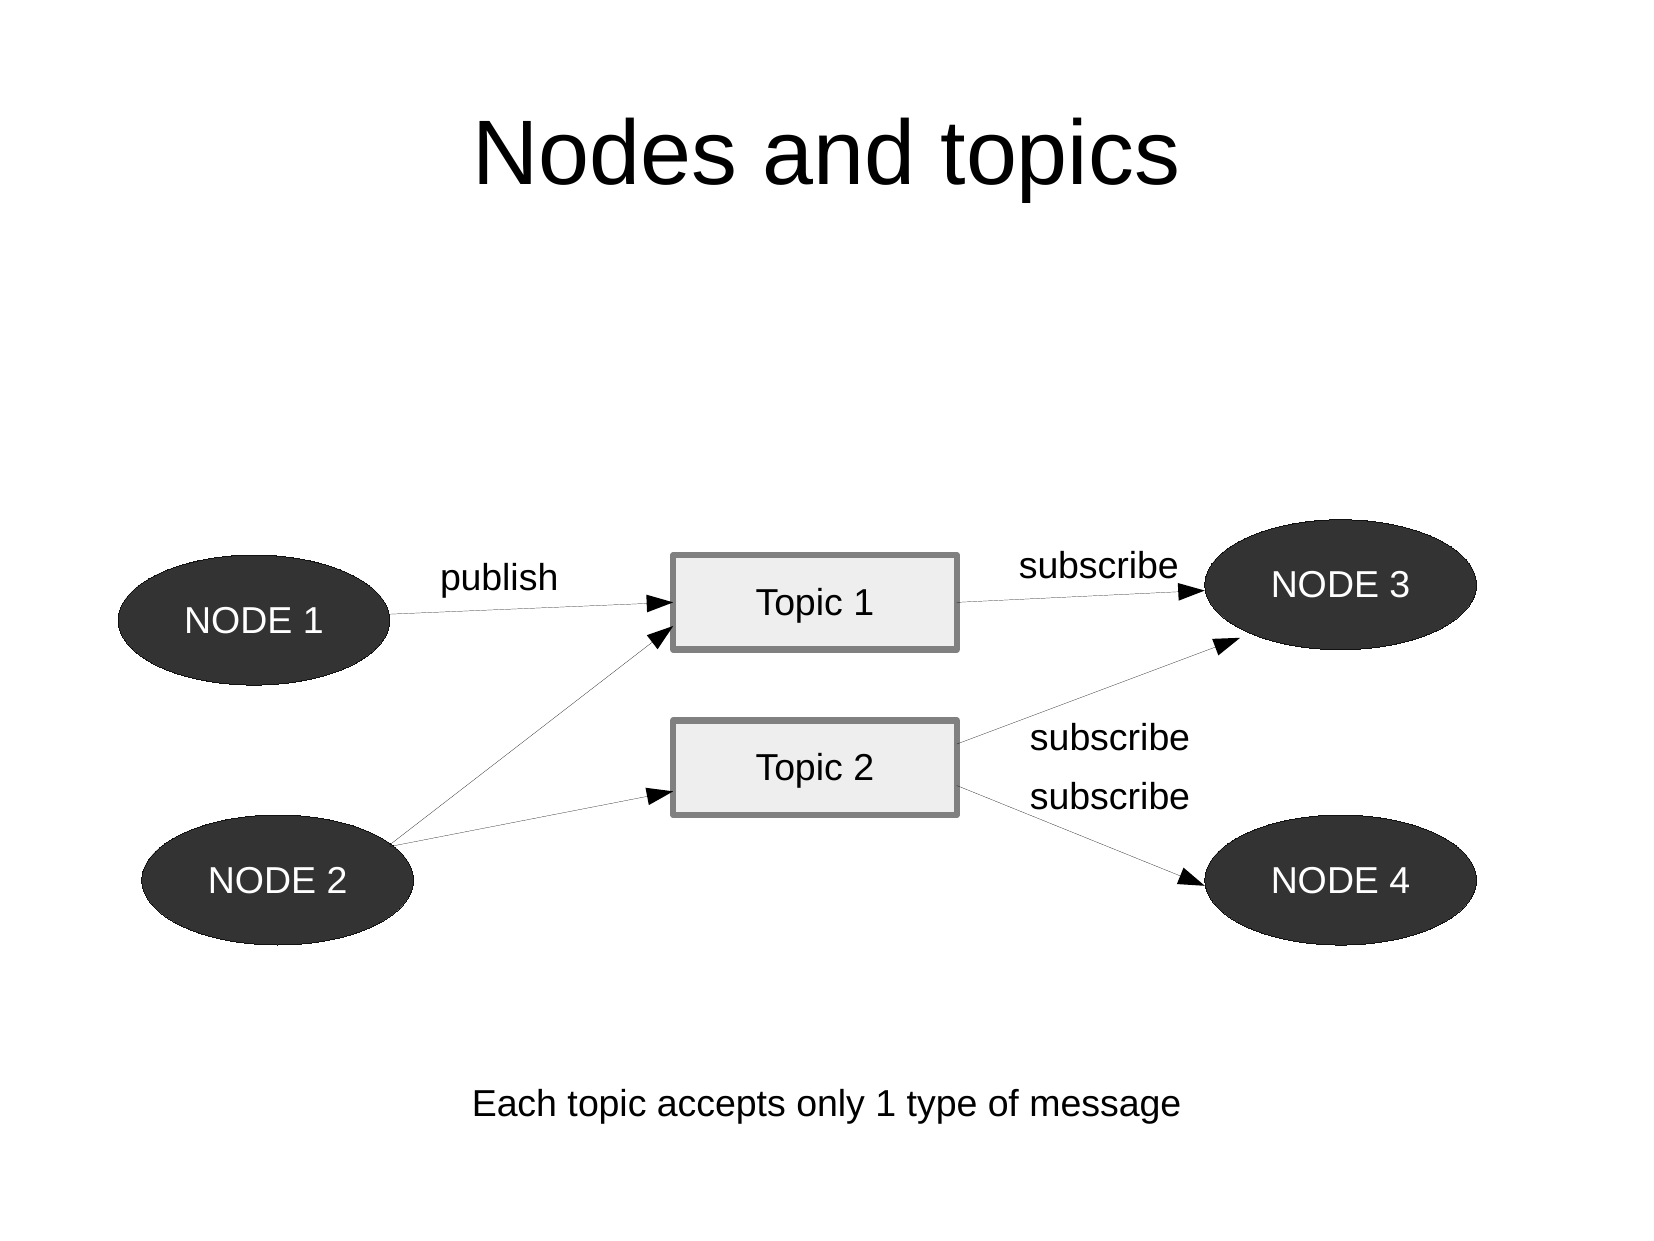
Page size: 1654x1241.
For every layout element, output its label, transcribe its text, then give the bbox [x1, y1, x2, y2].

title Nodes and topics [82, 49, 1571, 257]
text_box NODE 3 [1204, 519, 1477, 650]
text_box publish [425, 549, 574, 607]
text_box subscribe [1015, 767, 1205, 825]
text_box NODE 4 [1204, 815, 1477, 946]
text_box NODE 2 [141, 815, 414, 946]
text_box NODE 1 [118, 555, 390, 686]
text_box subscribe [1015, 708, 1205, 766]
text_box Topic 2 [673, 720, 957, 815]
text_box subscribe [1003, 537, 1194, 595]
text_box Each topic accepts only 1 type of message [457, 1074, 1197, 1132]
text_box Topic 1 [673, 555, 957, 650]
